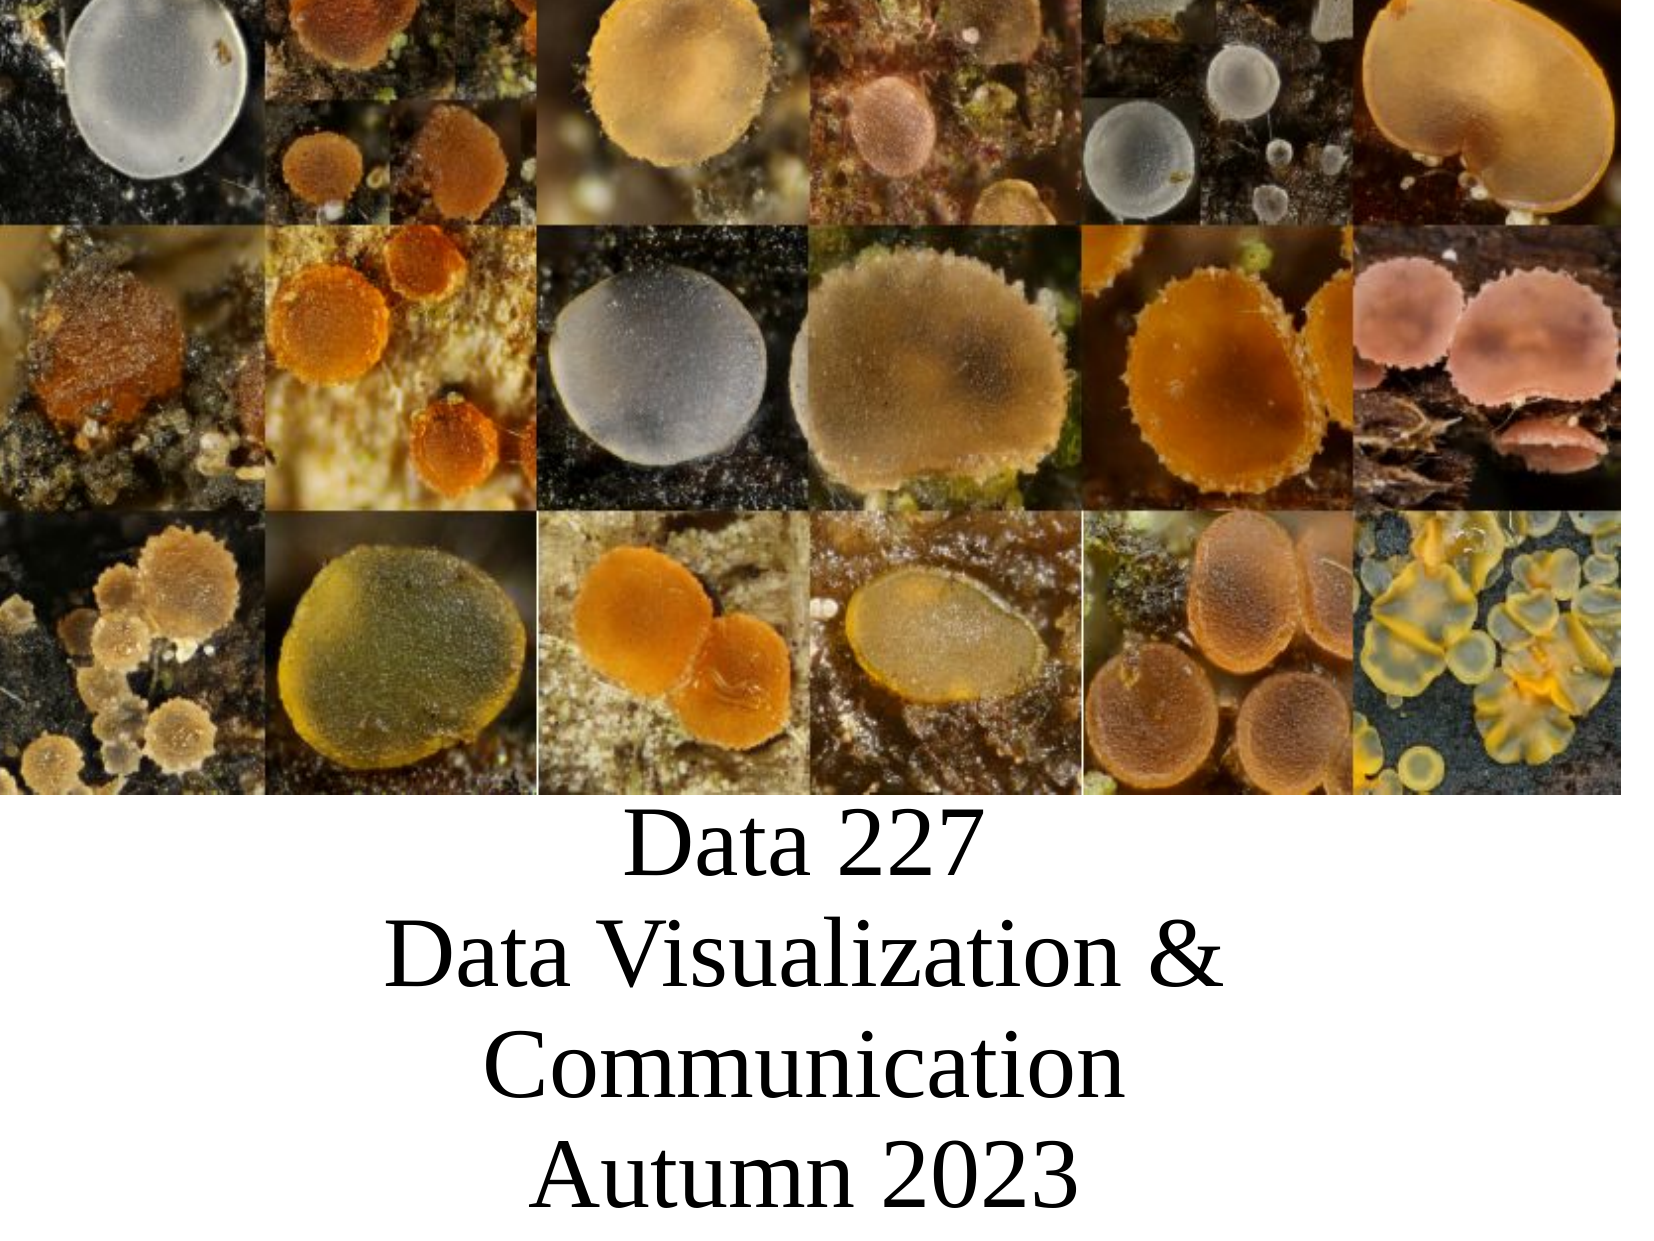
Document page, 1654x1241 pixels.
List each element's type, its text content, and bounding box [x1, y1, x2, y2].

text_box Data 227 Data Visualization & Communication Autumn 2023 [60, 796, 1549, 1241]
picture [0, 0, 1621, 796]
